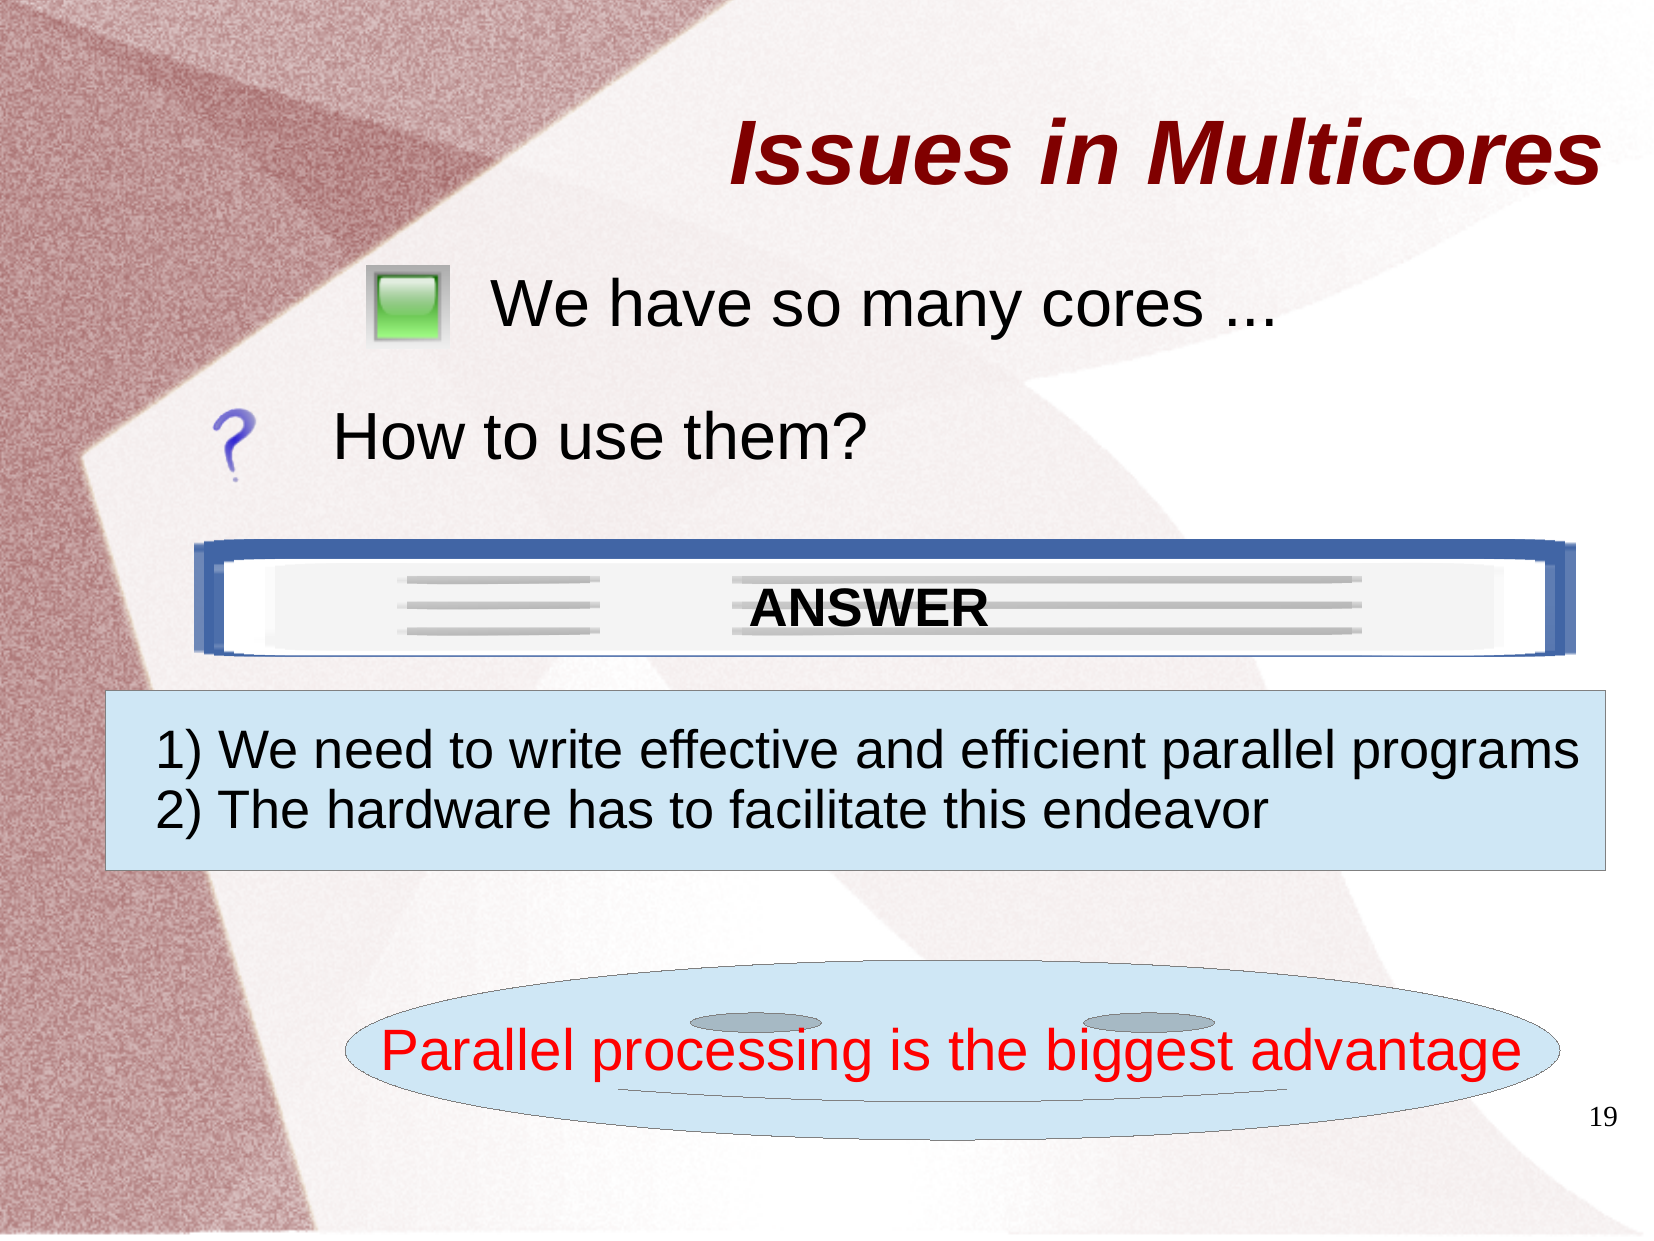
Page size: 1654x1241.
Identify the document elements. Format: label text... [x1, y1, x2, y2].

list We have so many cores ... [419, 265, 1654, 1085]
text_box 1) We need to write effective and efficient parallel programs 2) The hardware has to facilitate this endeavor [105, 690, 1606, 871]
text_box Parallel processing is the biggest advantage [345, 960, 1561, 1141]
text_box ANSWER [733, 569, 1096, 646]
picture [0, 0, 1654, 1241]
list How to use them? [261, 398, 1537, 489]
title Issues in Multicores [596, 49, 1607, 257]
